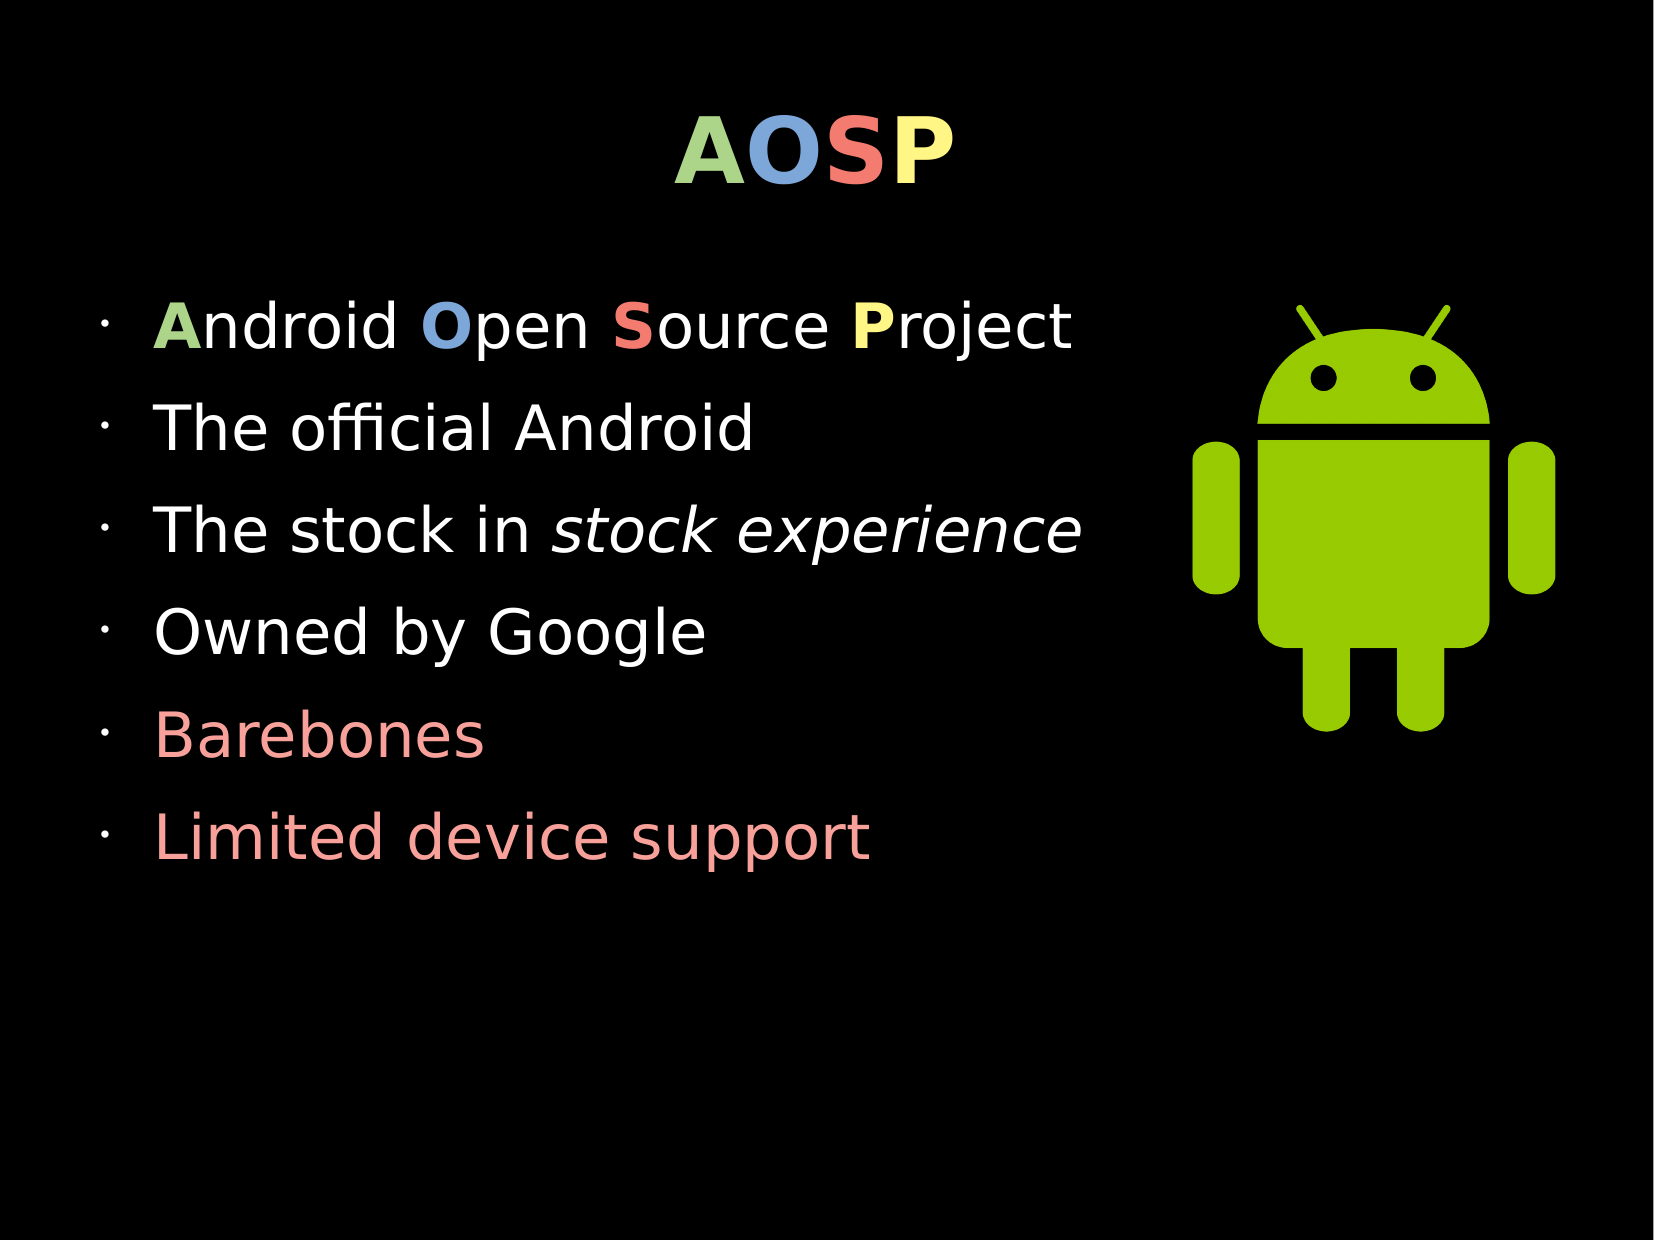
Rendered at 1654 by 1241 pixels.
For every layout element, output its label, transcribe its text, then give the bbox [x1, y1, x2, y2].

picture [1155, 299, 1591, 736]
title AOSP [71, 47, 1561, 256]
list Android Open Source Project The official Android The stock in stock experience Owned by Google Barebones Limited device support [82, 290, 1156, 1010]
